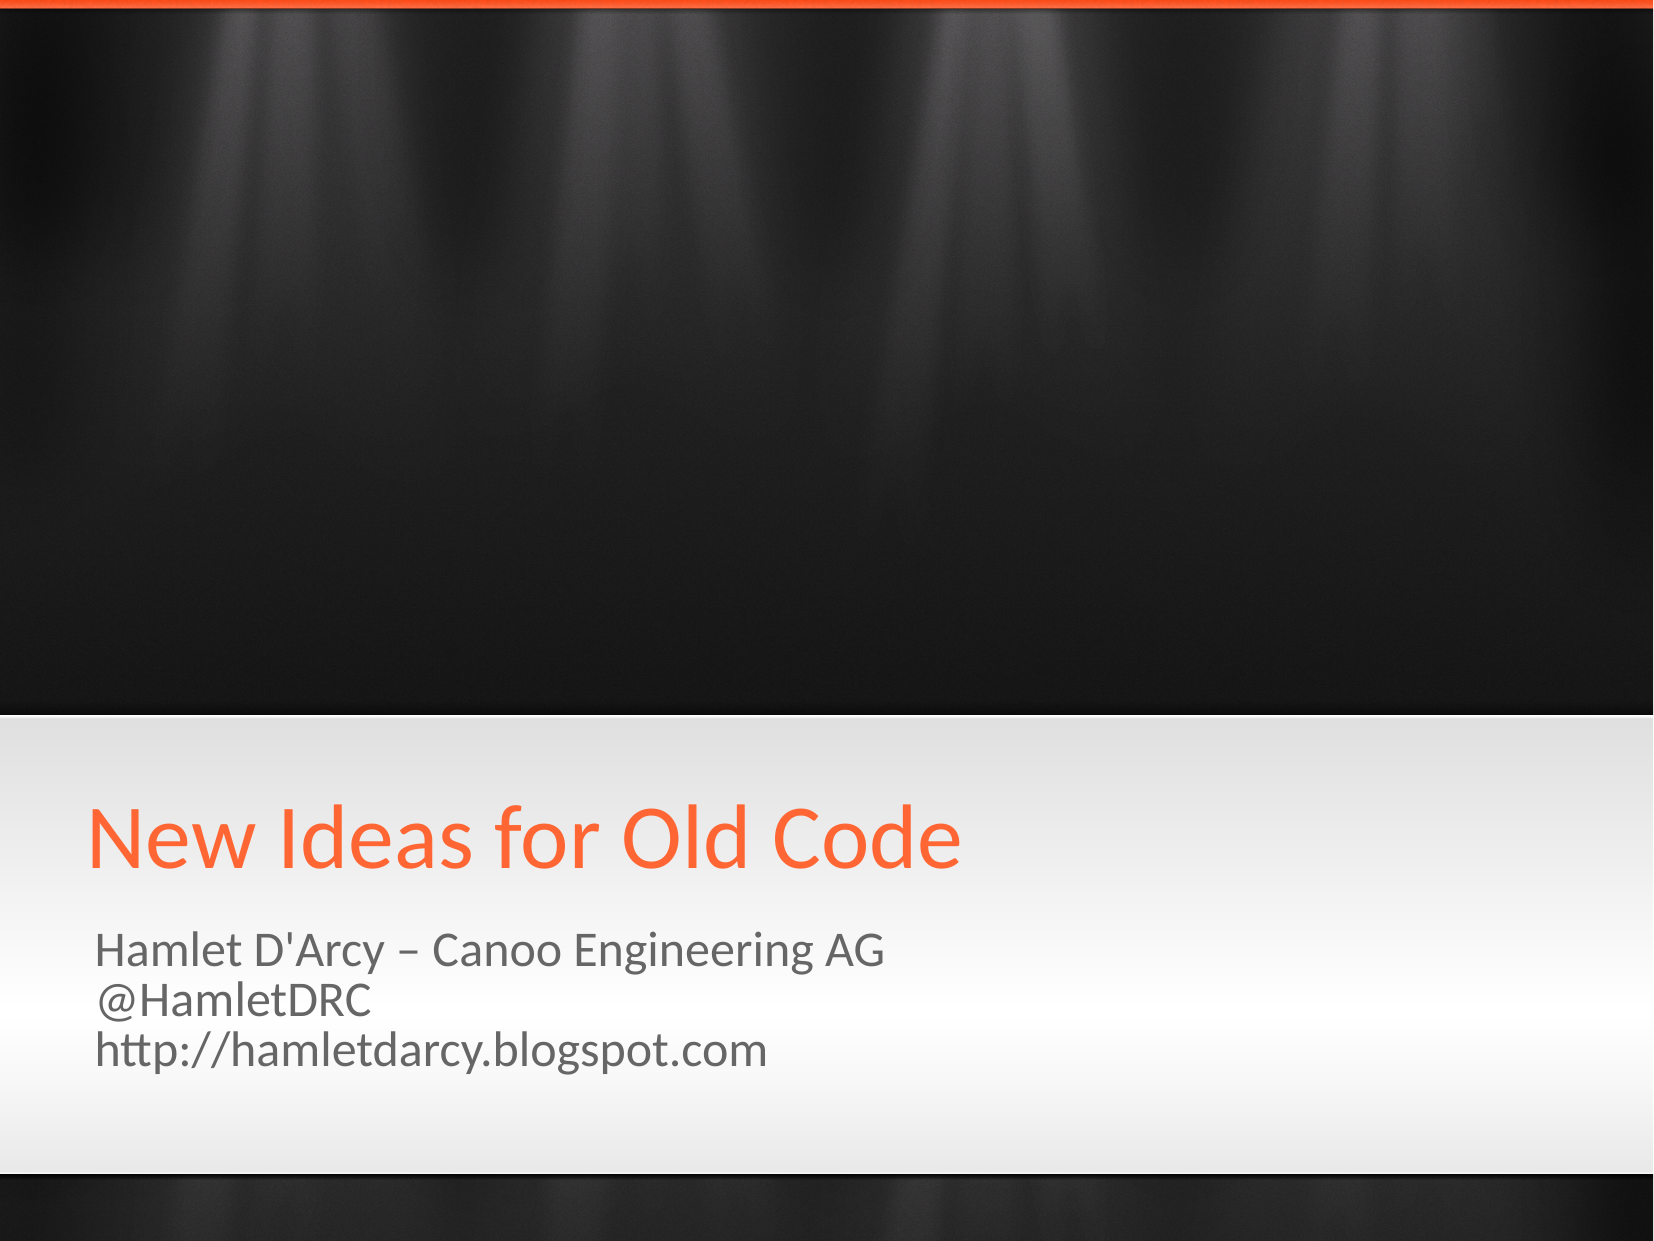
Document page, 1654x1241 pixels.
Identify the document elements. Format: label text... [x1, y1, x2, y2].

title New Ideas for Old Code [86, 742, 1575, 950]
title Hamlet D'Arcy – Canoo Engineering AG @HamletDRC http://hamletdarcy.blogspot.com [94, 900, 1583, 1108]
picture [0, 0, 1654, 1241]
